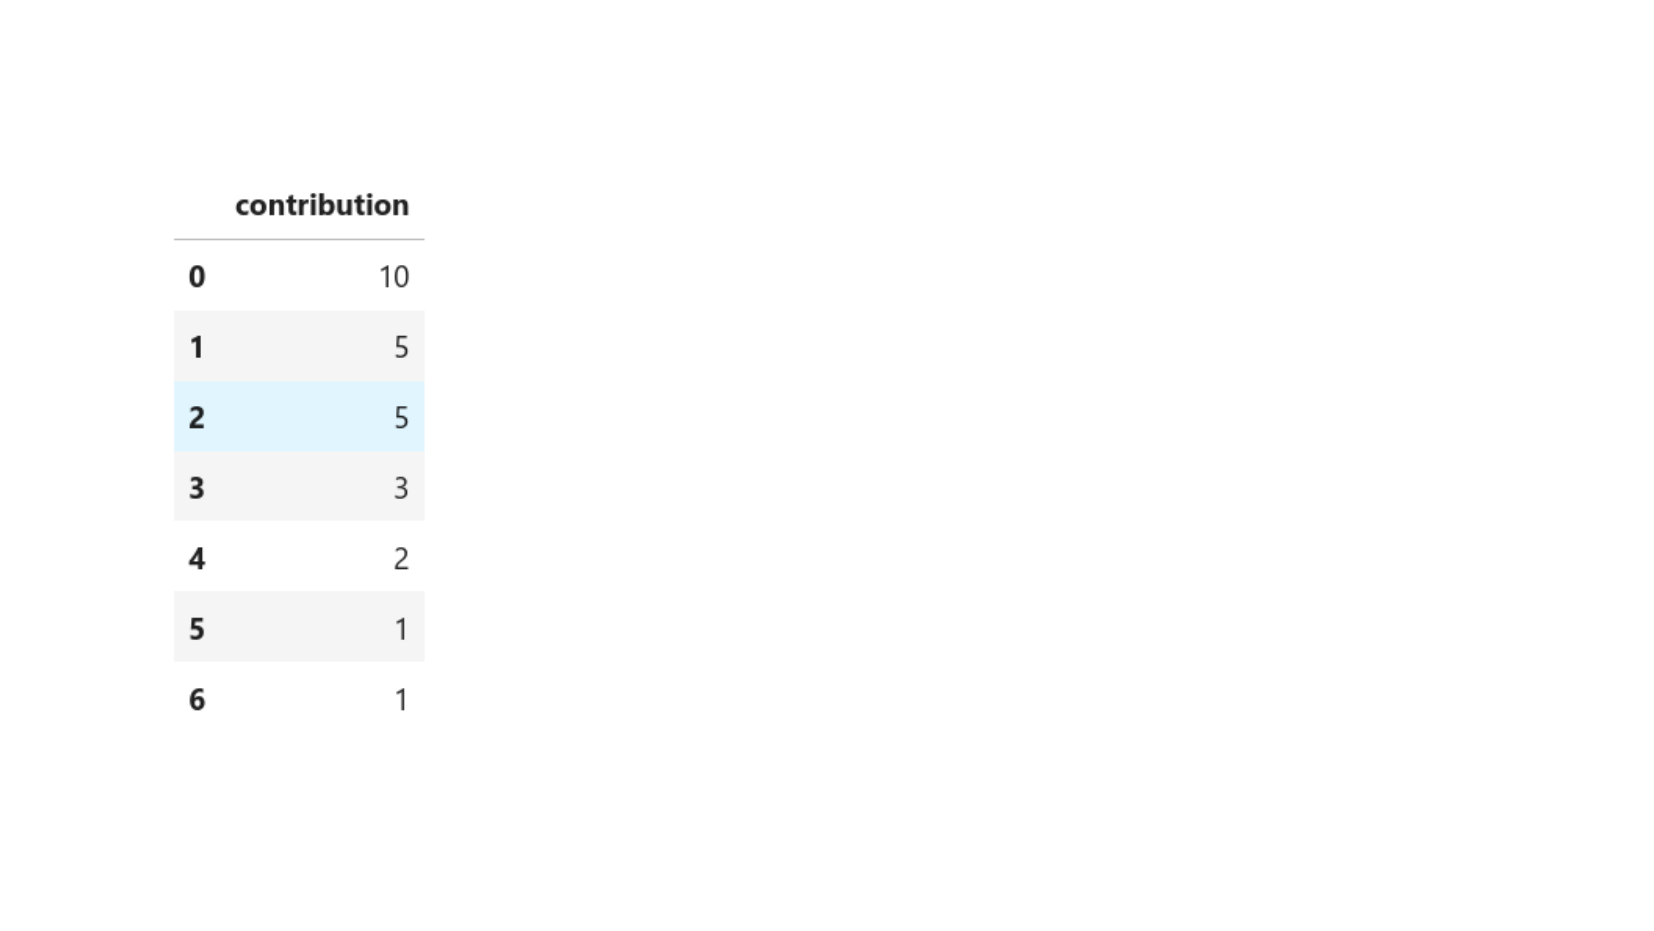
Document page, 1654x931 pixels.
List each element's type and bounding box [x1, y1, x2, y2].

picture [165, 170, 442, 745]
